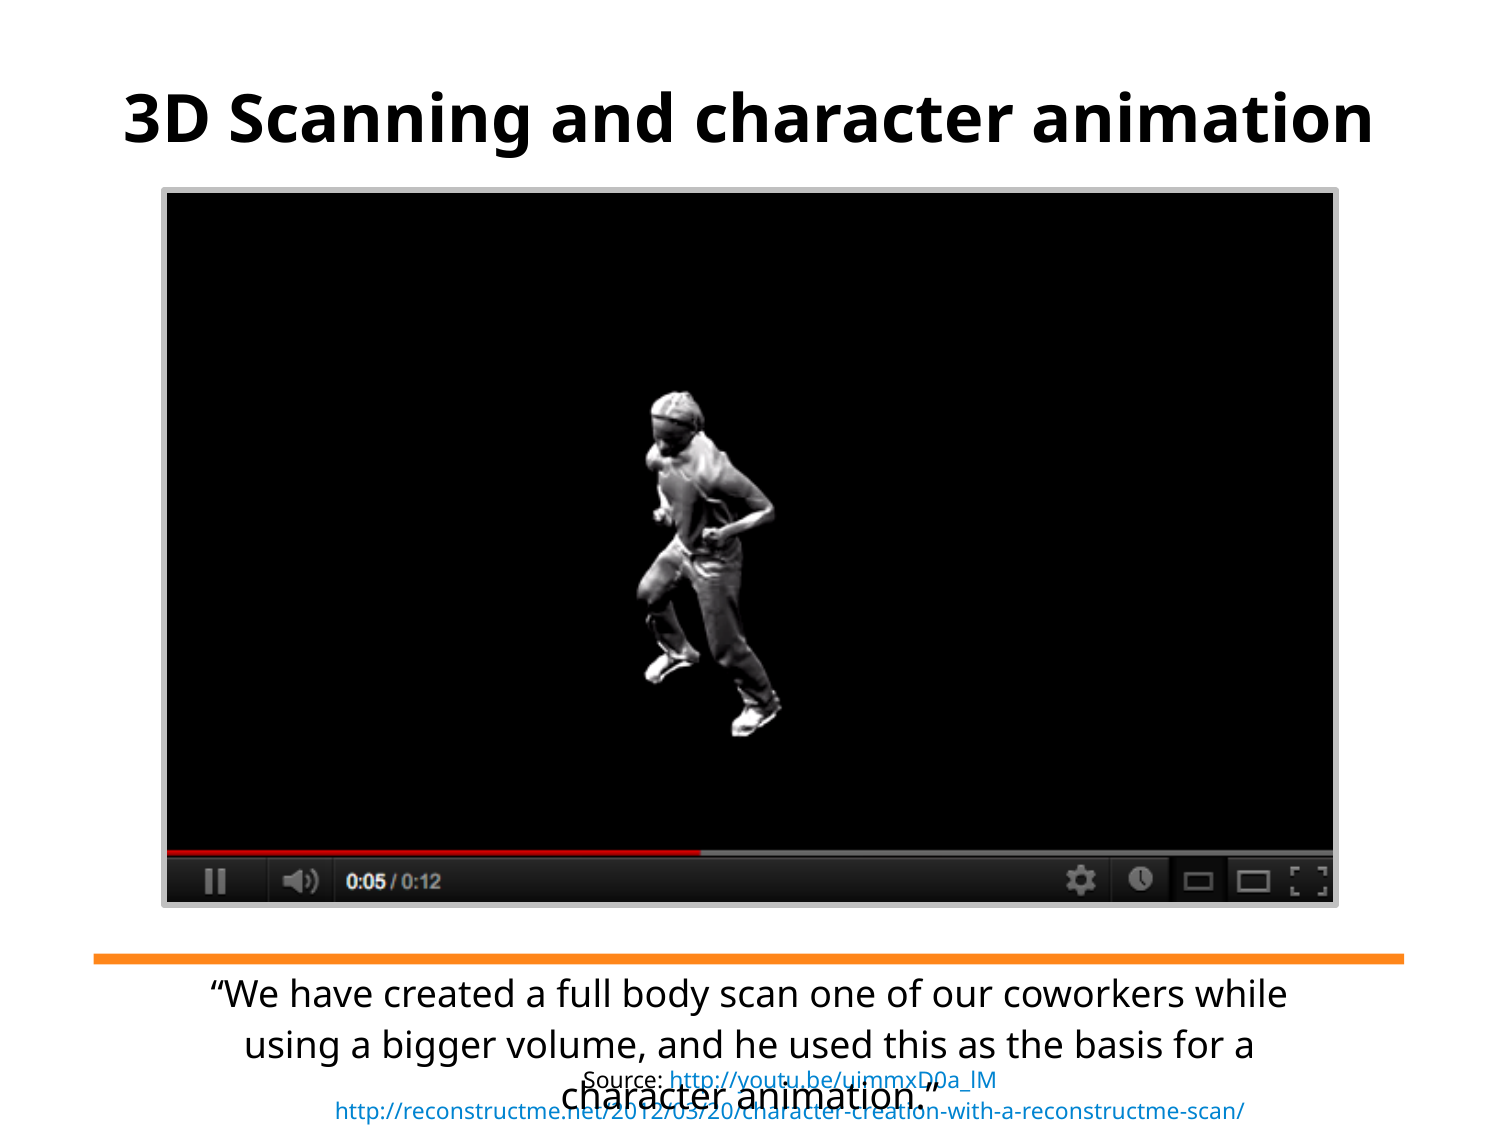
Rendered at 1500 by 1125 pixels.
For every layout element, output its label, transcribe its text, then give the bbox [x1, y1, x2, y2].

text_box Source: http://youtu.be/uimmxD0a_lM http://reconstructme.net/2012/03/20/character-creation-with-a-reconstructme-scan/ [319, 1073, 1181, 1125]
picture [0, 0, 1500, 1125]
text_box “We have created a full body scan one of our coworkers while using a bigger volume, and he used this as the basis for a character animation.” [158, 960, 1342, 1073]
title 3D Scanning and character animation [75, 44, 1426, 188]
